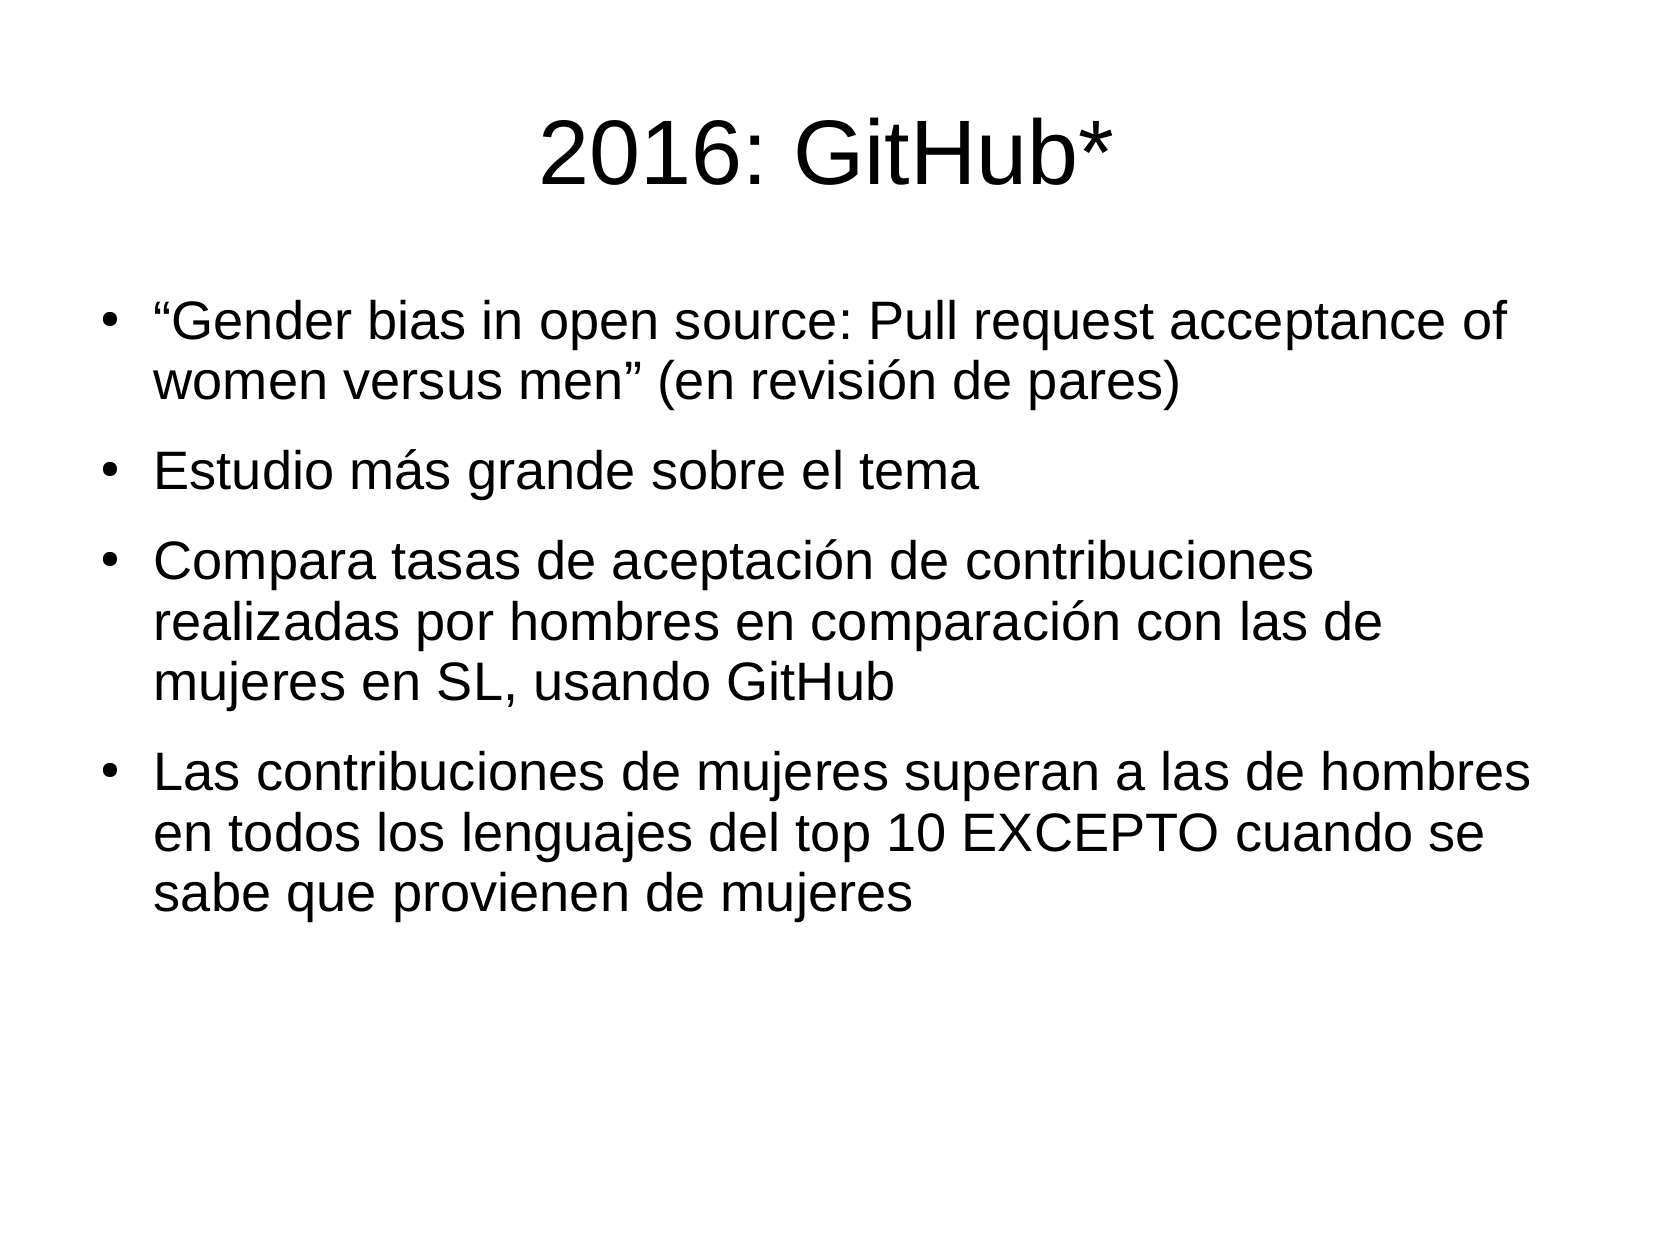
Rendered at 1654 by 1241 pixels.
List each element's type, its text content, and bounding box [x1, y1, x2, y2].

list “Gender bias in open source: Pull request acceptance of women versus men” (en revisión de pares) Estudio más grande sobre el tema Compara tasas de aceptación de contribuciones realizadas por hombres en comparación con las de mujeres en SL, usando GitHub Las contribuciones de mujeres superan a las de hombres en todos los lenguajes del top 10 EXCEPTO cuando se sabe que provienen de mujeres [82, 290, 1571, 1010]
title 2016: GitHub* [82, 49, 1571, 257]
